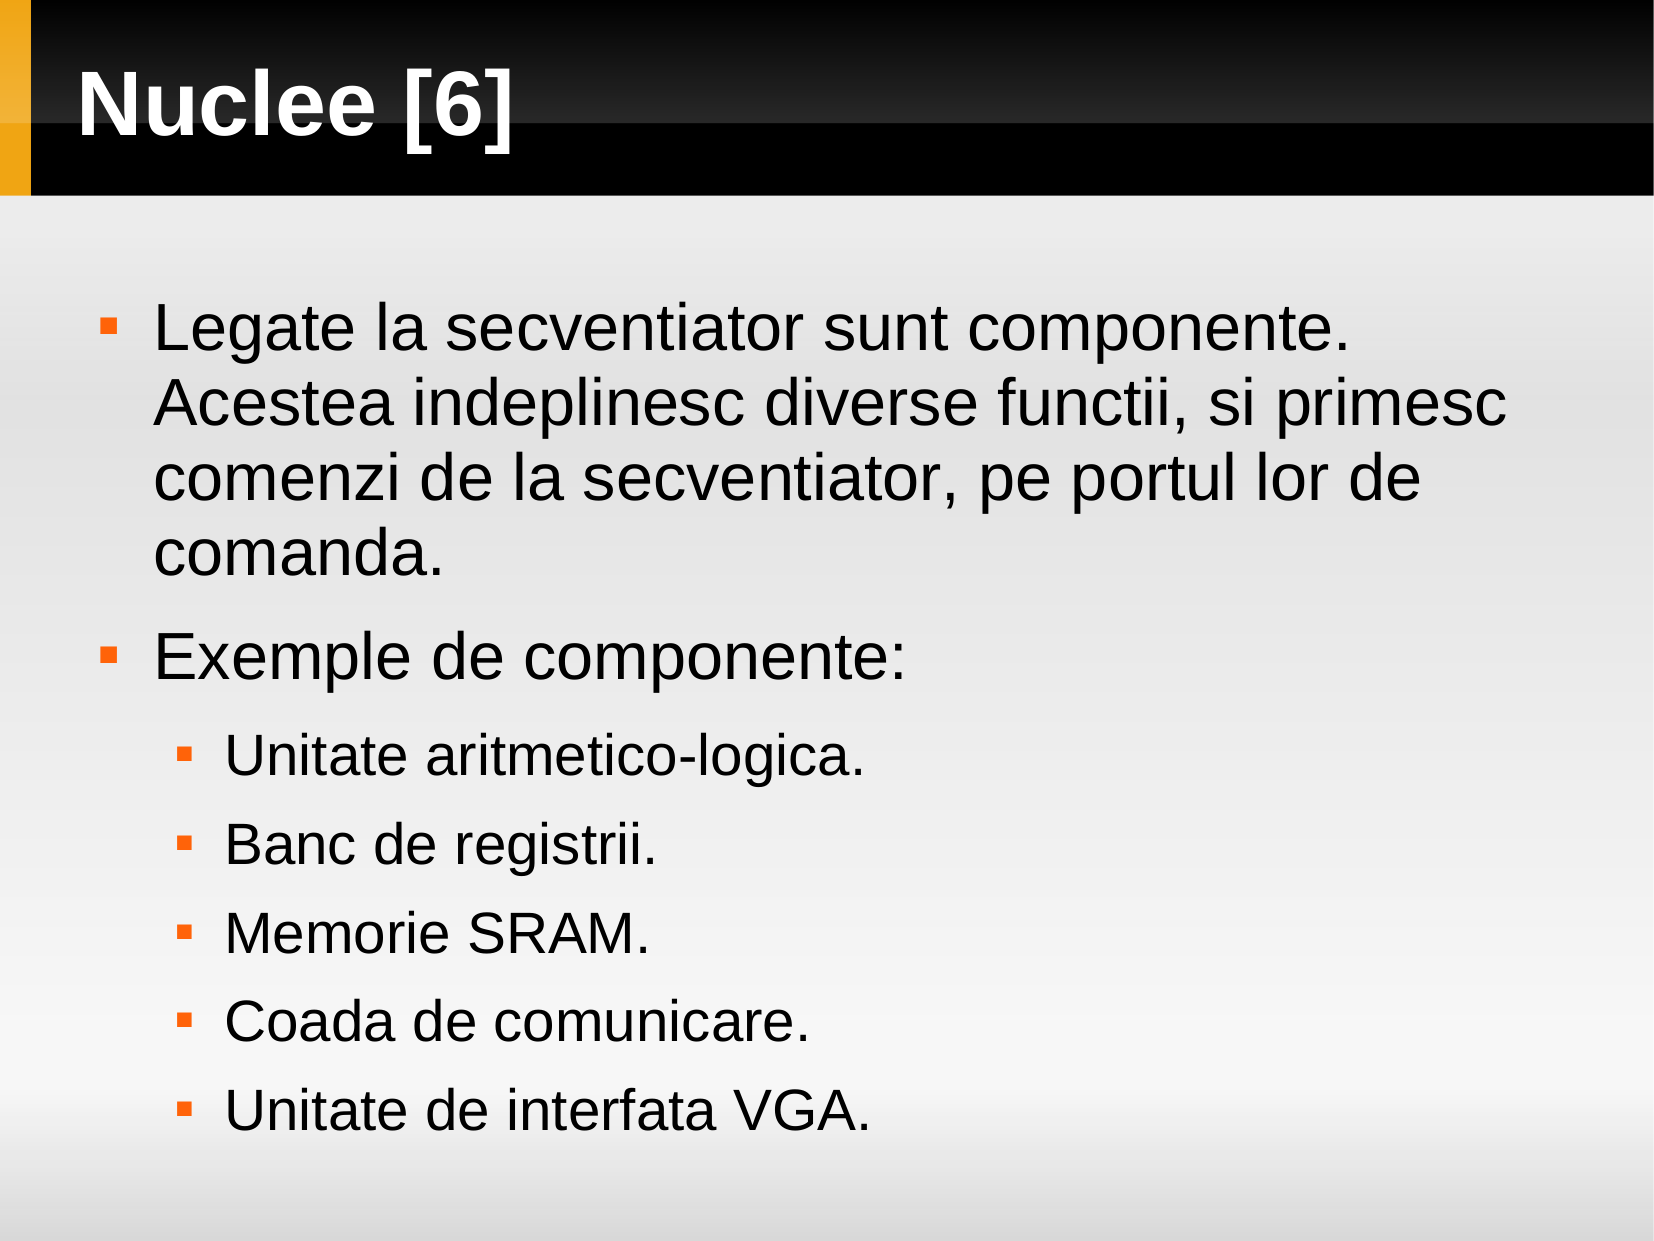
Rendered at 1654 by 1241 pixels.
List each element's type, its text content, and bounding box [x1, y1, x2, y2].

picture [0, 0, 1654, 1241]
list Legate la secventiator sunt componente. Acestea indeplinesc diverse functii, si primesc comenzi de la secventiator, pe portul lor de comanda. Exemple de componente: Unitate aritmetico-logica. Banc de registrii. Memorie SRAM. Coada de comunicare. Unitate de interfata VGA. [82, 290, 1571, 1143]
title Nuclee [6] [76, 7, 1565, 200]
